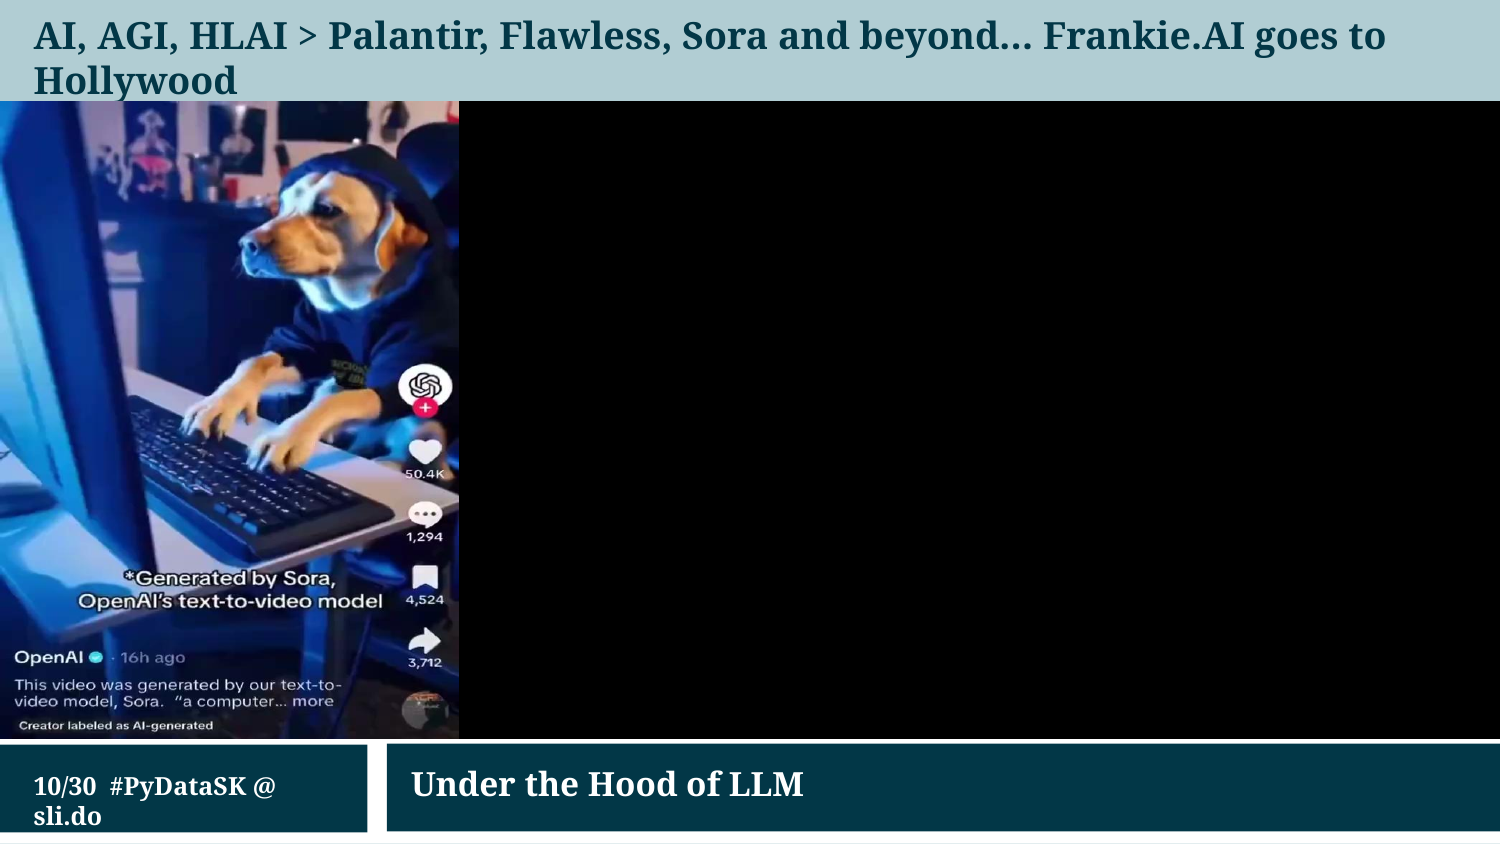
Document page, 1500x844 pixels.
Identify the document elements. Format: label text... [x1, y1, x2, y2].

text_box 10/30 #PyDataSK @ sli.do [22, 764, 362, 808]
text_box Under the Hood of LLM [400, 740, 1500, 826]
text_box AI, AGI, HLAI > Palantir, Flawless, Sora and beyond… Frankie.AI goes to Hollywood [22, 0, 1465, 101]
picture [0, 100, 1500, 739]
